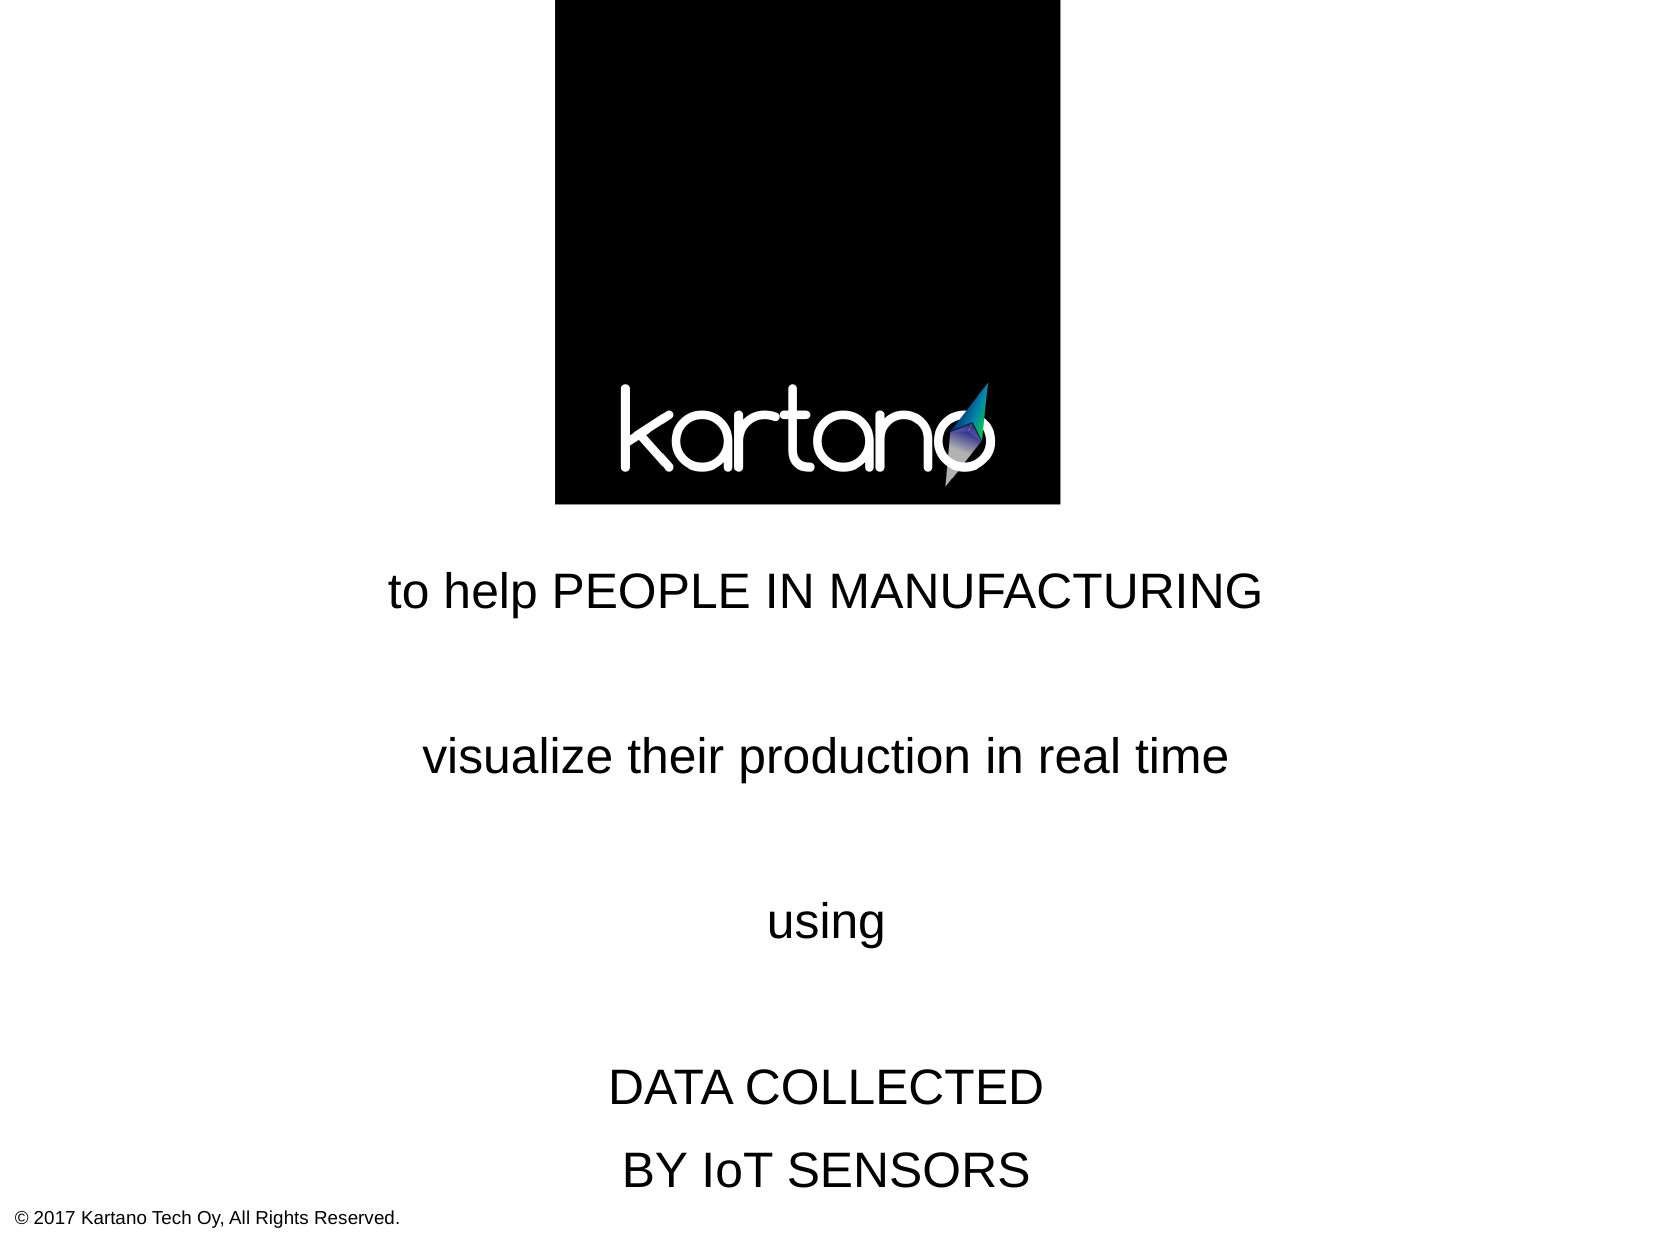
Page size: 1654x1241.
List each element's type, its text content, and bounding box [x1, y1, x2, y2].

text_box © 2017 Kartano Tech Oy, All Rights Reserved. [0, 1200, 450, 1241]
list to help PEOPLE IN MANUFACTURING visualize their production in real time using DATA COLLECTED BY IoT SENSORS [82, 480, 1571, 1201]
picture [554, 0, 1061, 505]
